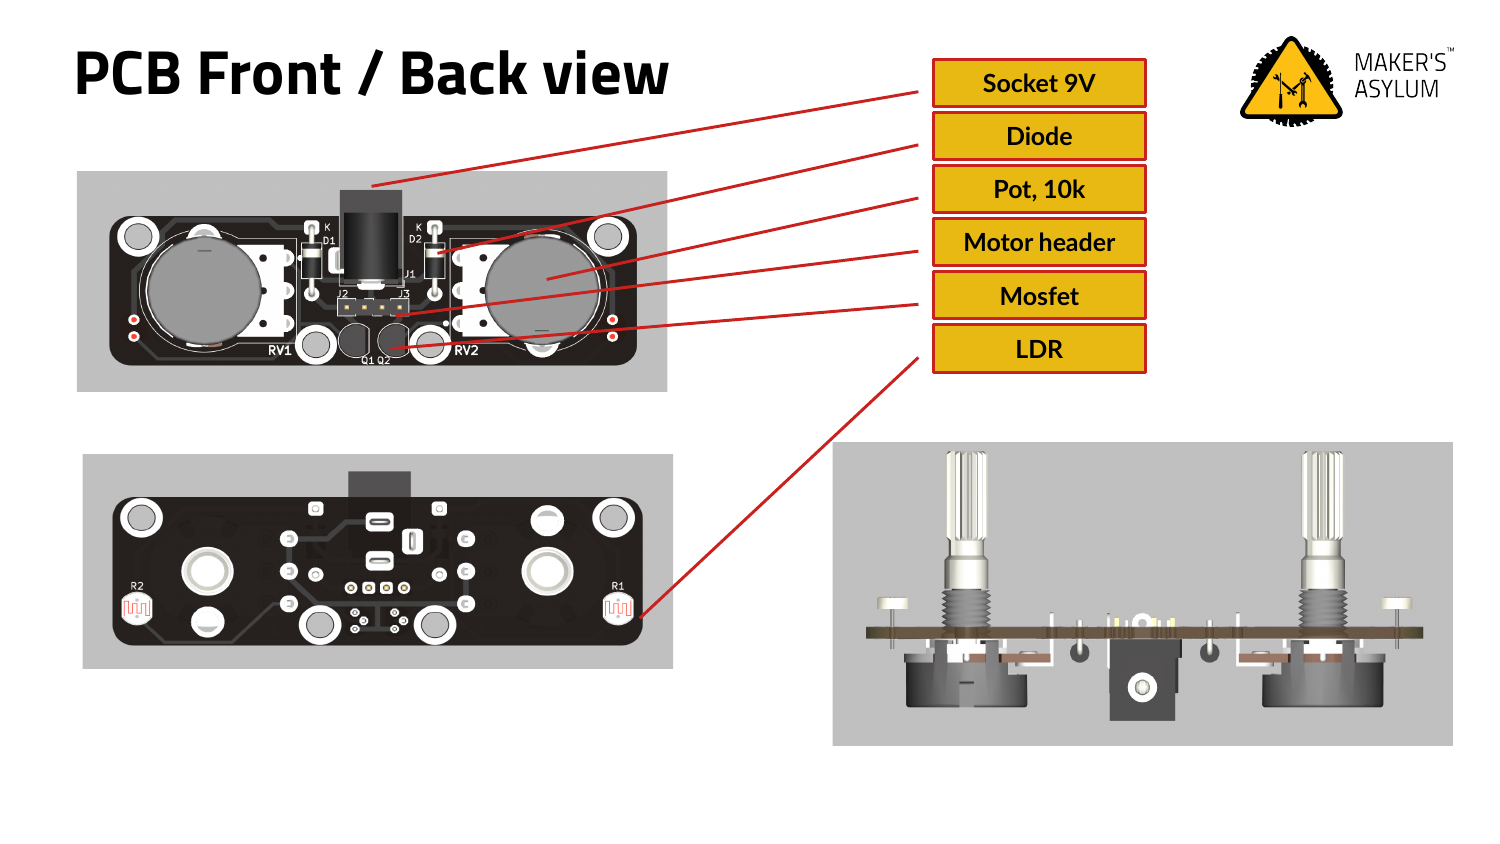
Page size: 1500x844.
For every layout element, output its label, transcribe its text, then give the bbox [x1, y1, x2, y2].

text_box PCB Front / Back view [721, 109, 822, 127]
picture [82, 454, 674, 669]
text_box Socket 9V [933, 59, 1146, 106]
text_box Mosfet [933, 272, 1146, 319]
picture [1240, 36, 1454, 128]
picture [76, 171, 668, 392]
text_box LDR [933, 325, 1146, 372]
text_box Diode [933, 112, 1146, 160]
text_box Motor header [933, 219, 1146, 266]
text_box PCB Front / Back view [58, 11, 822, 127]
text_box Pot, 10k [933, 165, 1146, 213]
picture [832, 442, 1453, 746]
